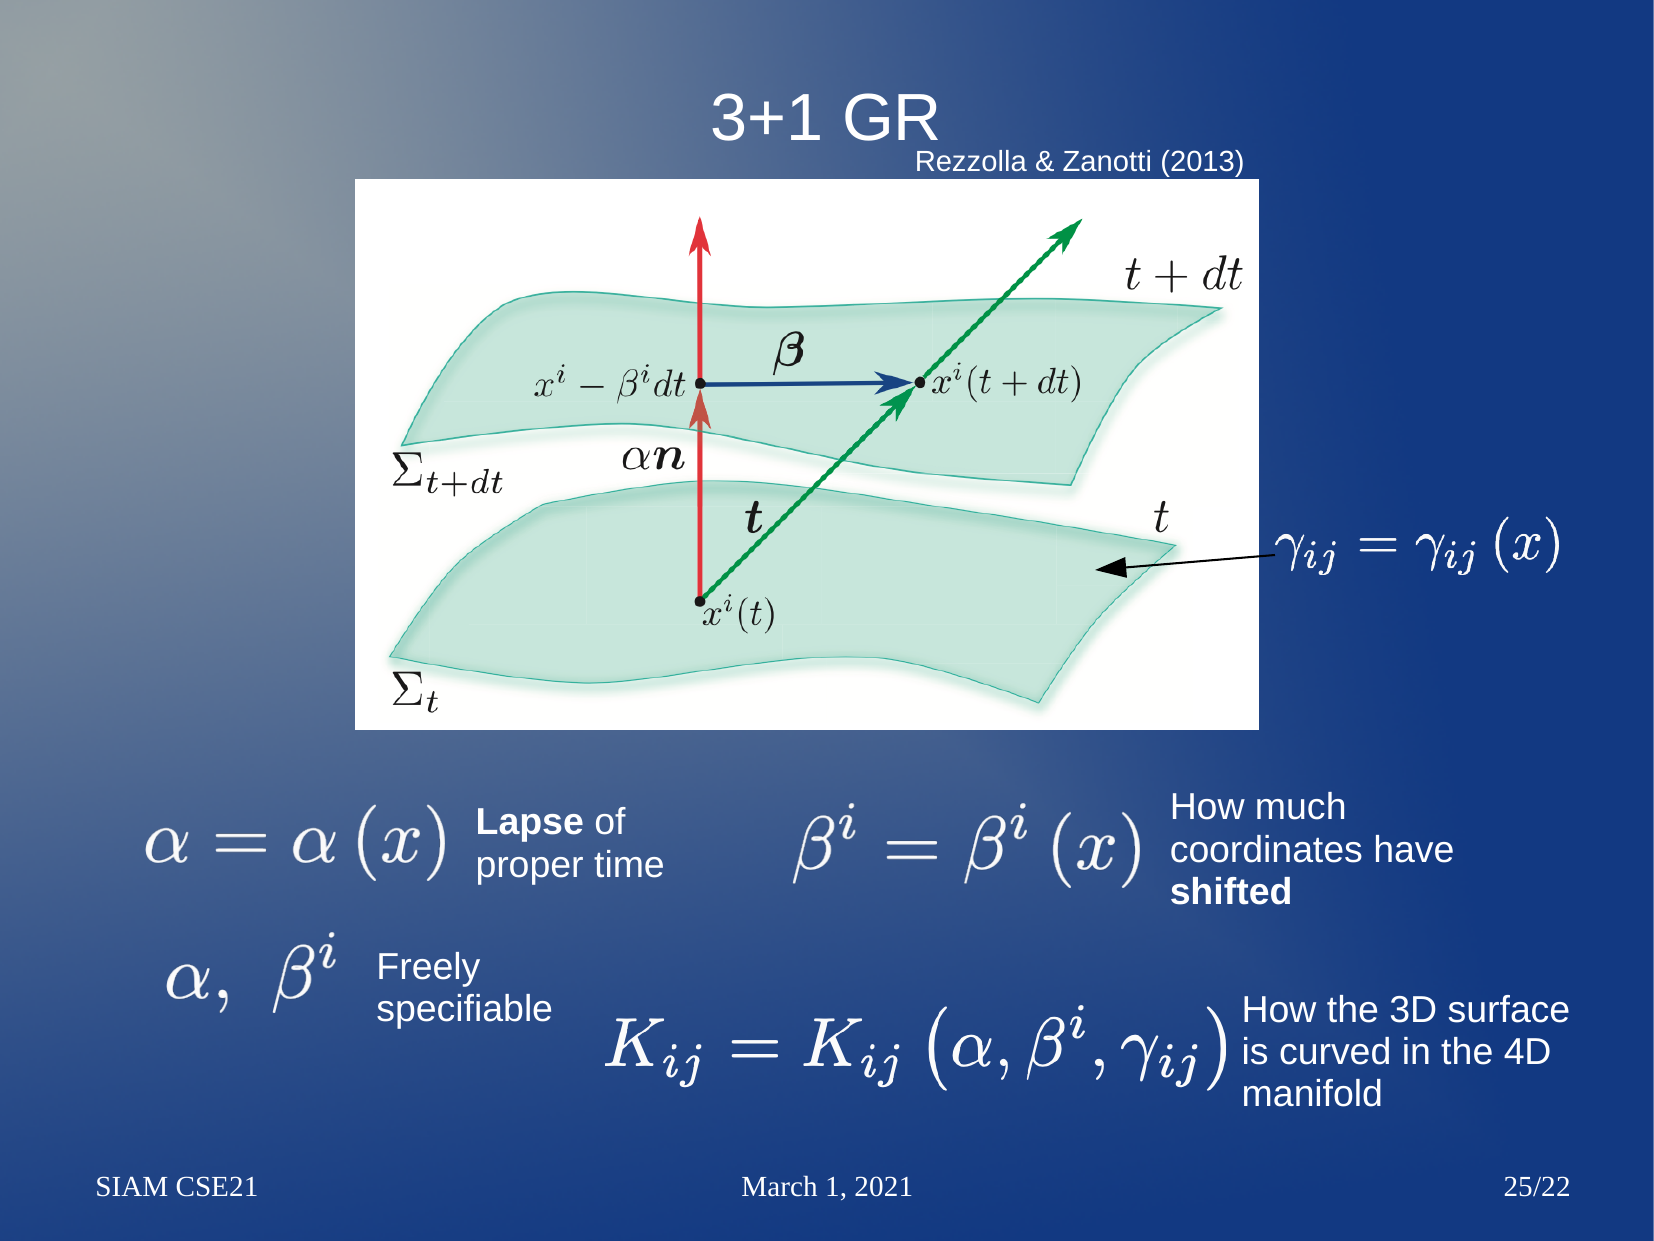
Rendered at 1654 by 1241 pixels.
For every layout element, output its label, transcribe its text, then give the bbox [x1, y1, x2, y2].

text_box How the 3D surface is curved in the 4D manifold [1226, 980, 1617, 1122]
text_box How much coordinates have shifted [1155, 778, 1546, 920]
text_box Rezzolla & Zanotti (2013) [900, 137, 1315, 195]
text_box Lapse of proper time [460, 793, 686, 893]
text_box Freely specifiable [361, 937, 587, 1037]
title 3+1 GR [82, 13, 1571, 222]
picture [0, 0, 1654, 1241]
